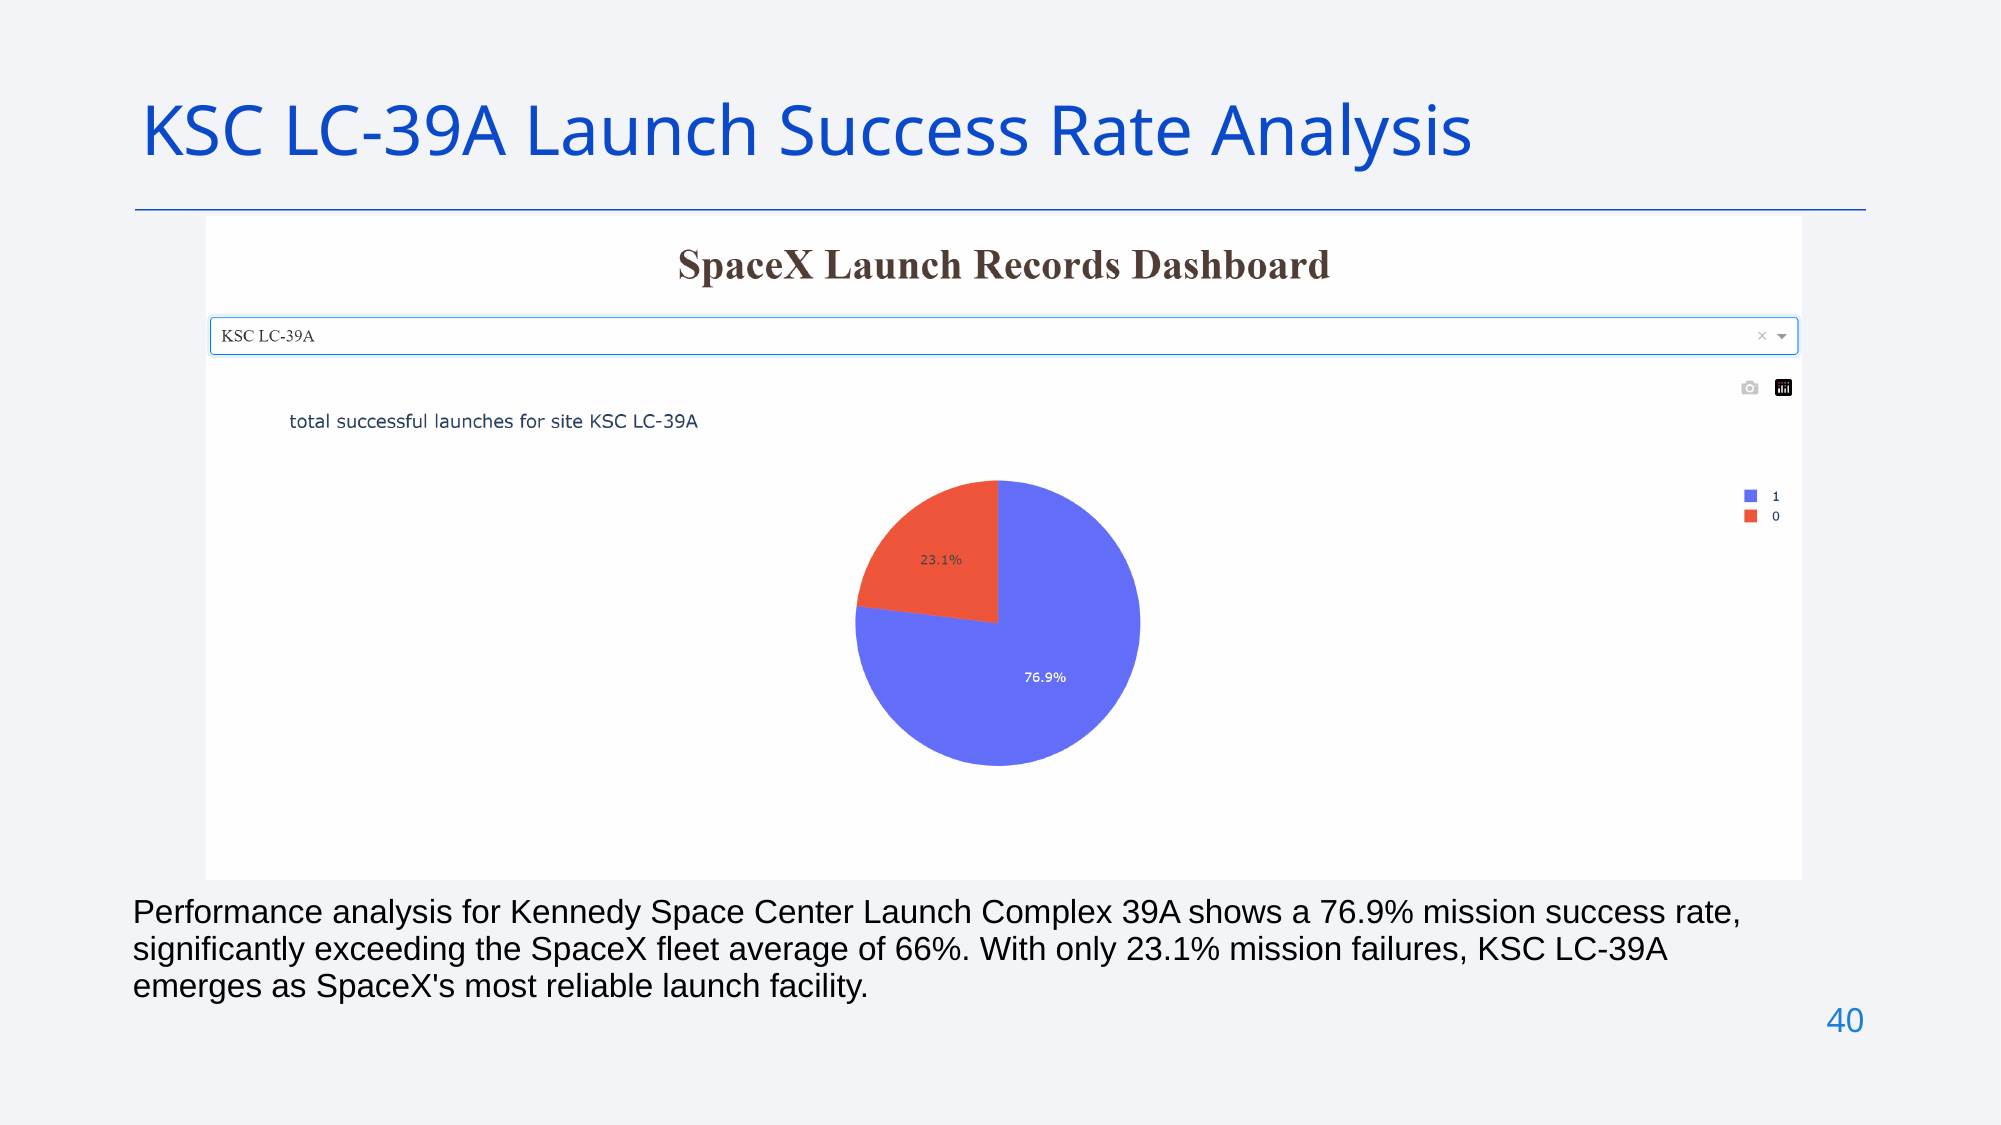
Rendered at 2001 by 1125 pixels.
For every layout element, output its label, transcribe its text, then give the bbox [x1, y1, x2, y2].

picture [0, 0, 2001, 1125]
text_box KSC LC-39A Launch Success Rate Analysis [126, 88, 1852, 179]
text_box Performance analysis for Kennedy Space Center Launch Complex 39A shows a 76.9% mission success rate, significantly exceeding the SpaceX fleet average of 66%. With only 23.1% mission failures, KSC LC-39A emerges as SpaceX's most reliable launch facility. [118, 885, 1802, 1093]
